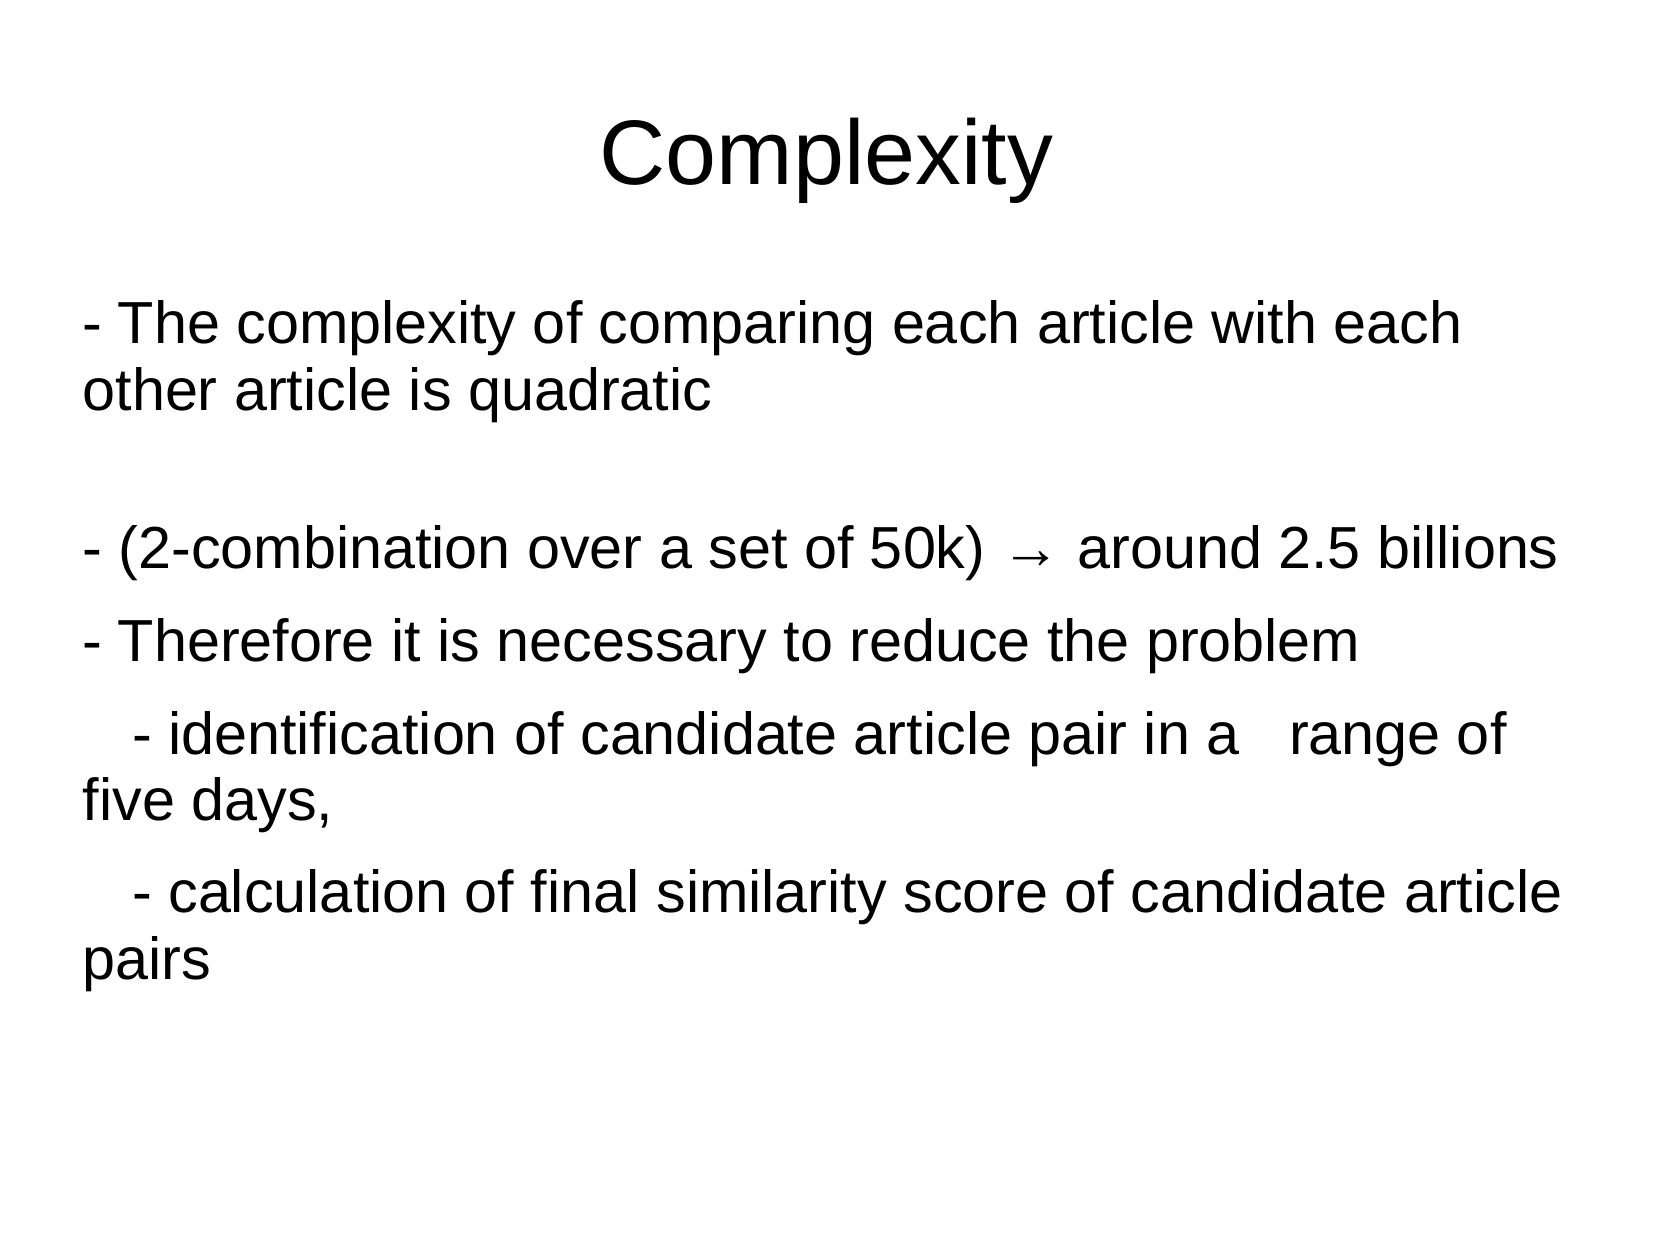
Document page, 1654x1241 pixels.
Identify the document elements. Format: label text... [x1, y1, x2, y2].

list - The complexity of comparing each article with each other article is quadratic - (2-combination over a set of 50k) → around 2.5 billions - Therefore it is necessary to reduce the problem - identification of candidate article pair in a range of five days, - calculation of final similarity score of candidate article pairs [82, 290, 1571, 1010]
title Complexity [82, 49, 1571, 257]
